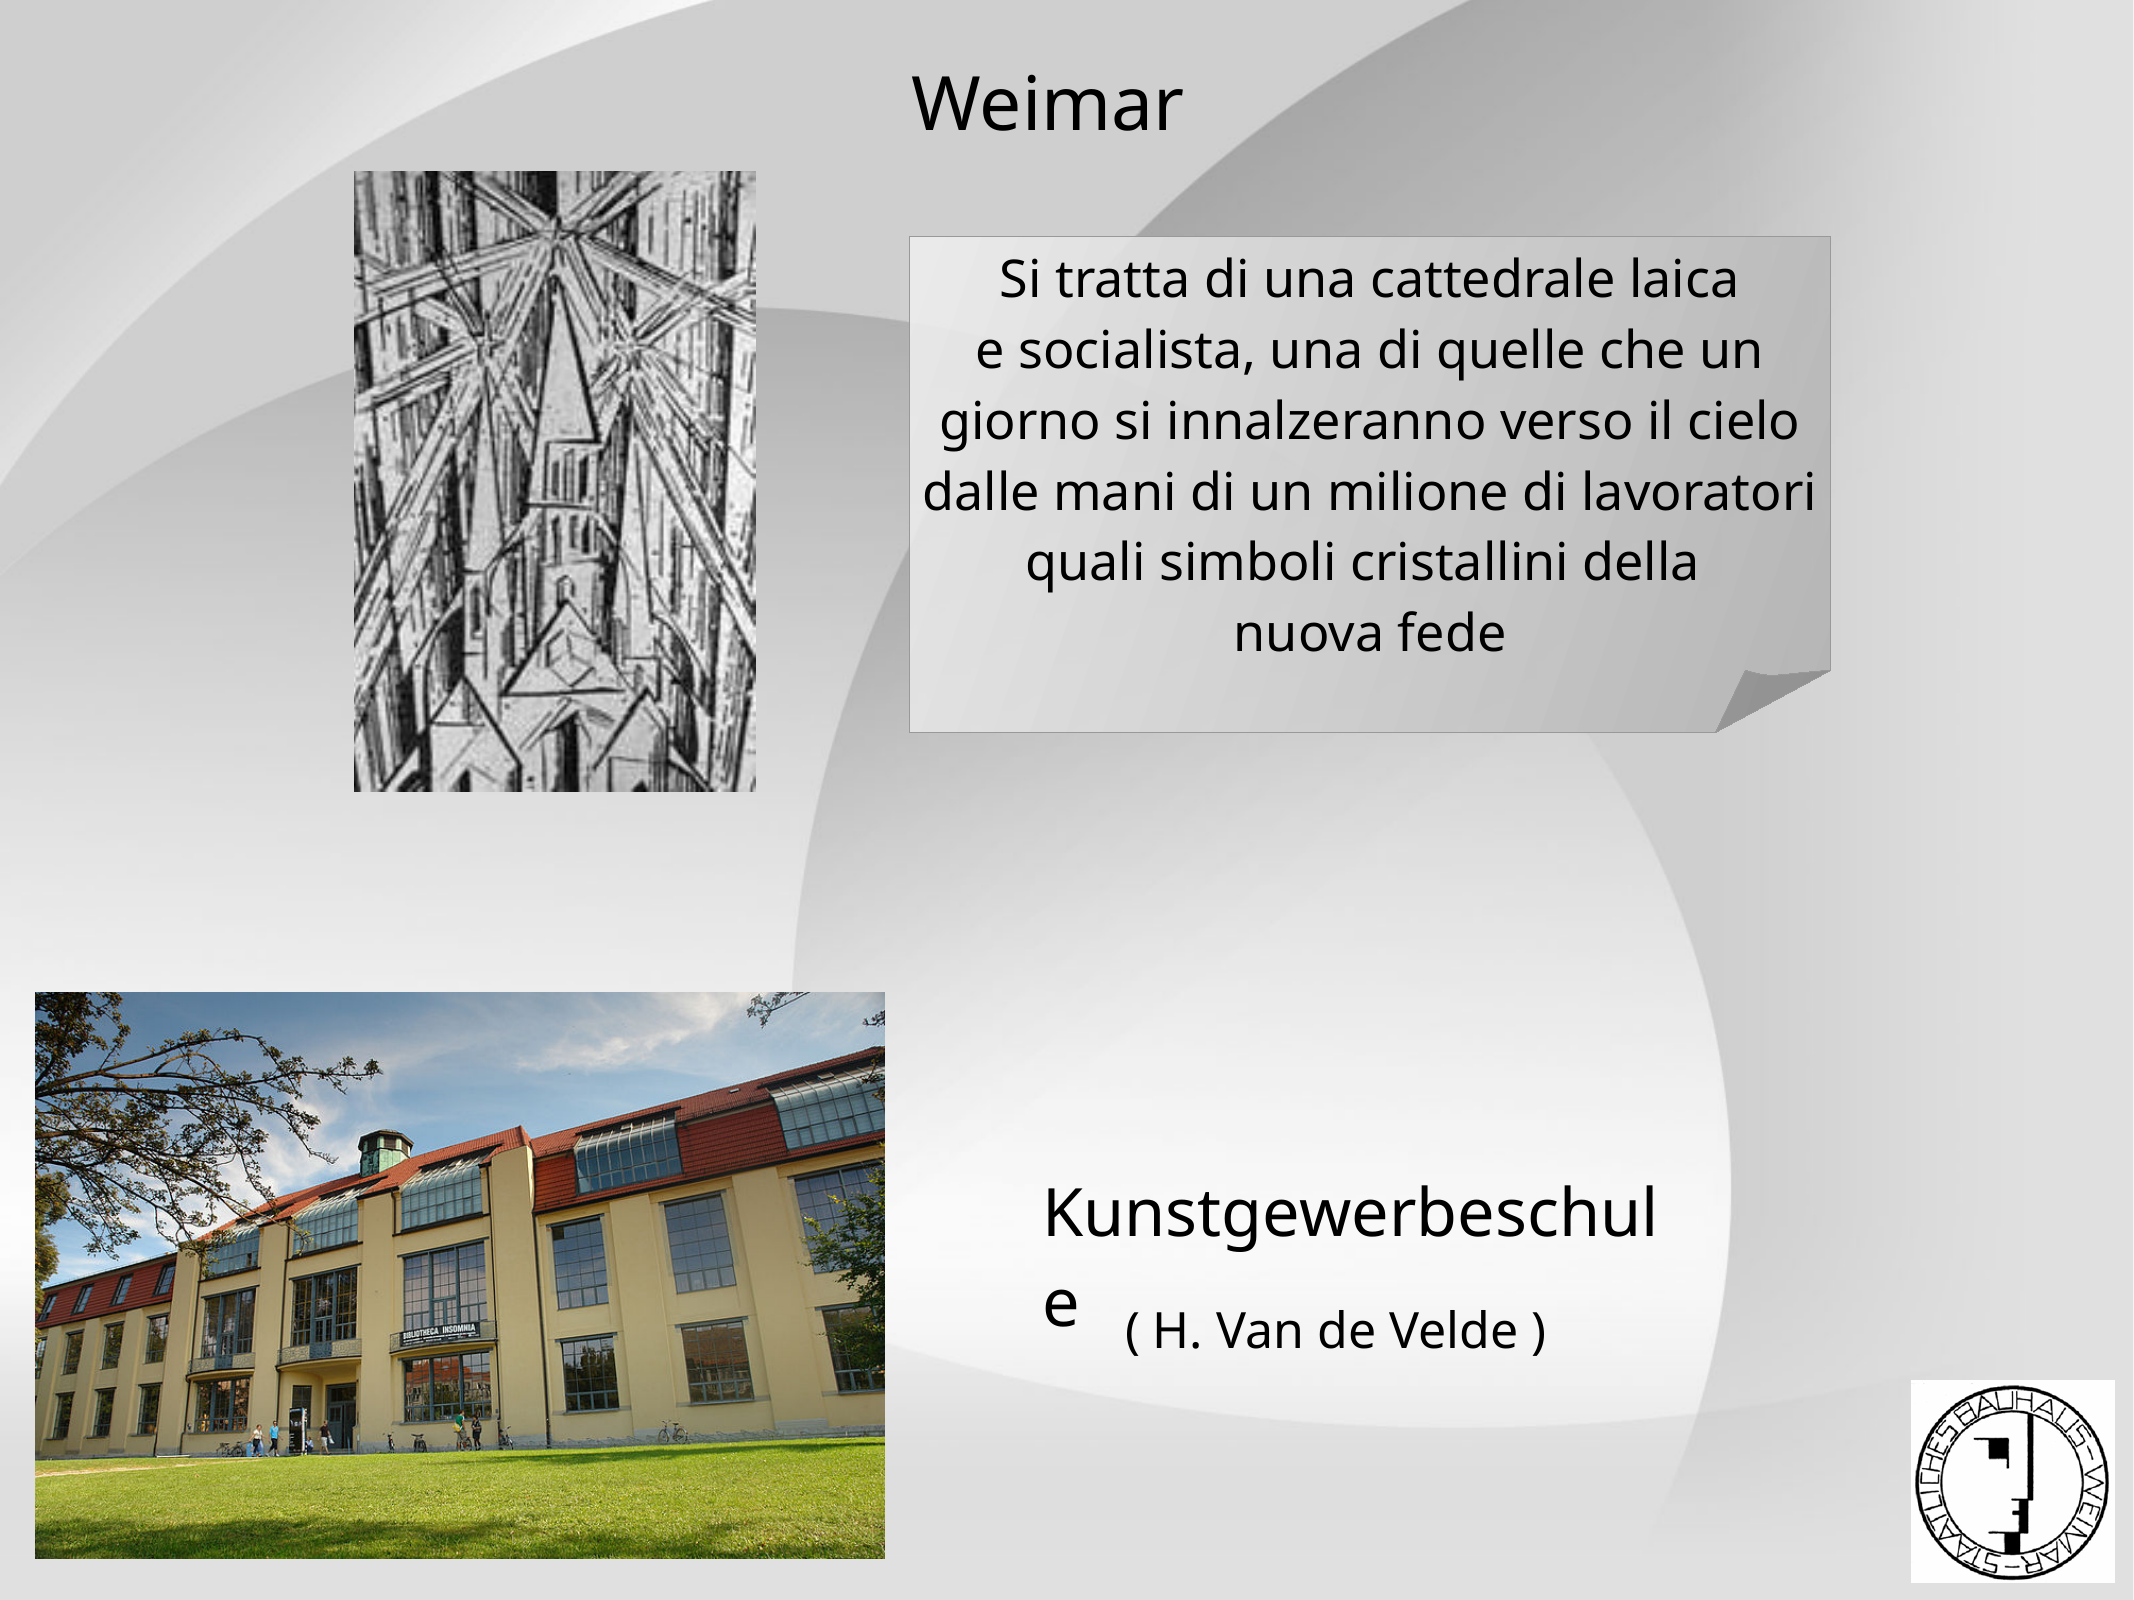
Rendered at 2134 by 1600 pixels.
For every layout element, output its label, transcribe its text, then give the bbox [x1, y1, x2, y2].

text_box ( H. Van de Velde ) [1110, 1287, 1607, 1359]
text_box Weimar [903, 46, 1194, 154]
text_box Kunstgewerbeschule [1027, 1157, 1700, 1248]
picture [0, 0, 2134, 1600]
text_box Si tratta di una cattedrale laica e socialista, una di quelle che un giorno si innalzeranno verso il cielo dalle mani di un milione di lavoratori quali simboli cristallini della nuova fede [909, 236, 1831, 733]
